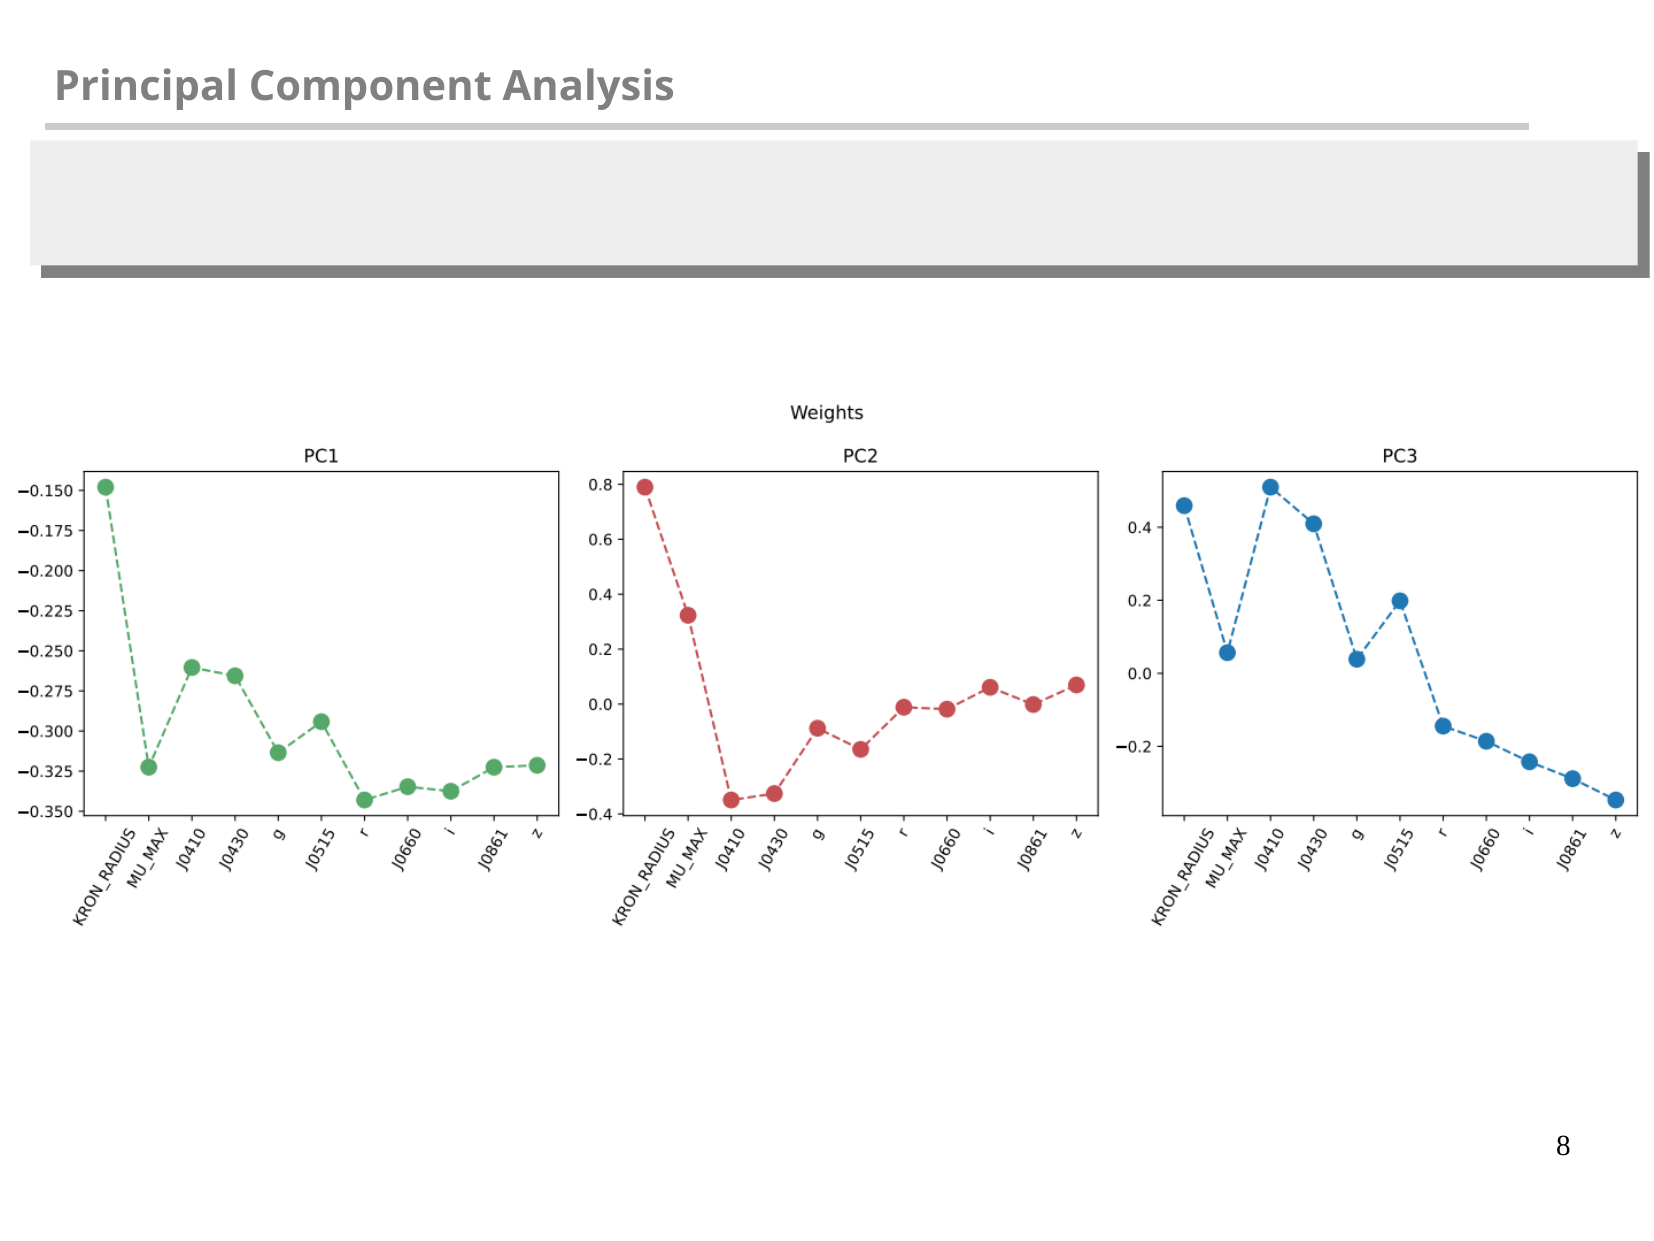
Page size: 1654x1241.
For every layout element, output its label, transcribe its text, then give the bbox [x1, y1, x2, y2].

picture [0, 394, 1654, 946]
text_box [30, 140, 1638, 266]
text_box Principal Component Analysis [39, 48, 790, 124]
